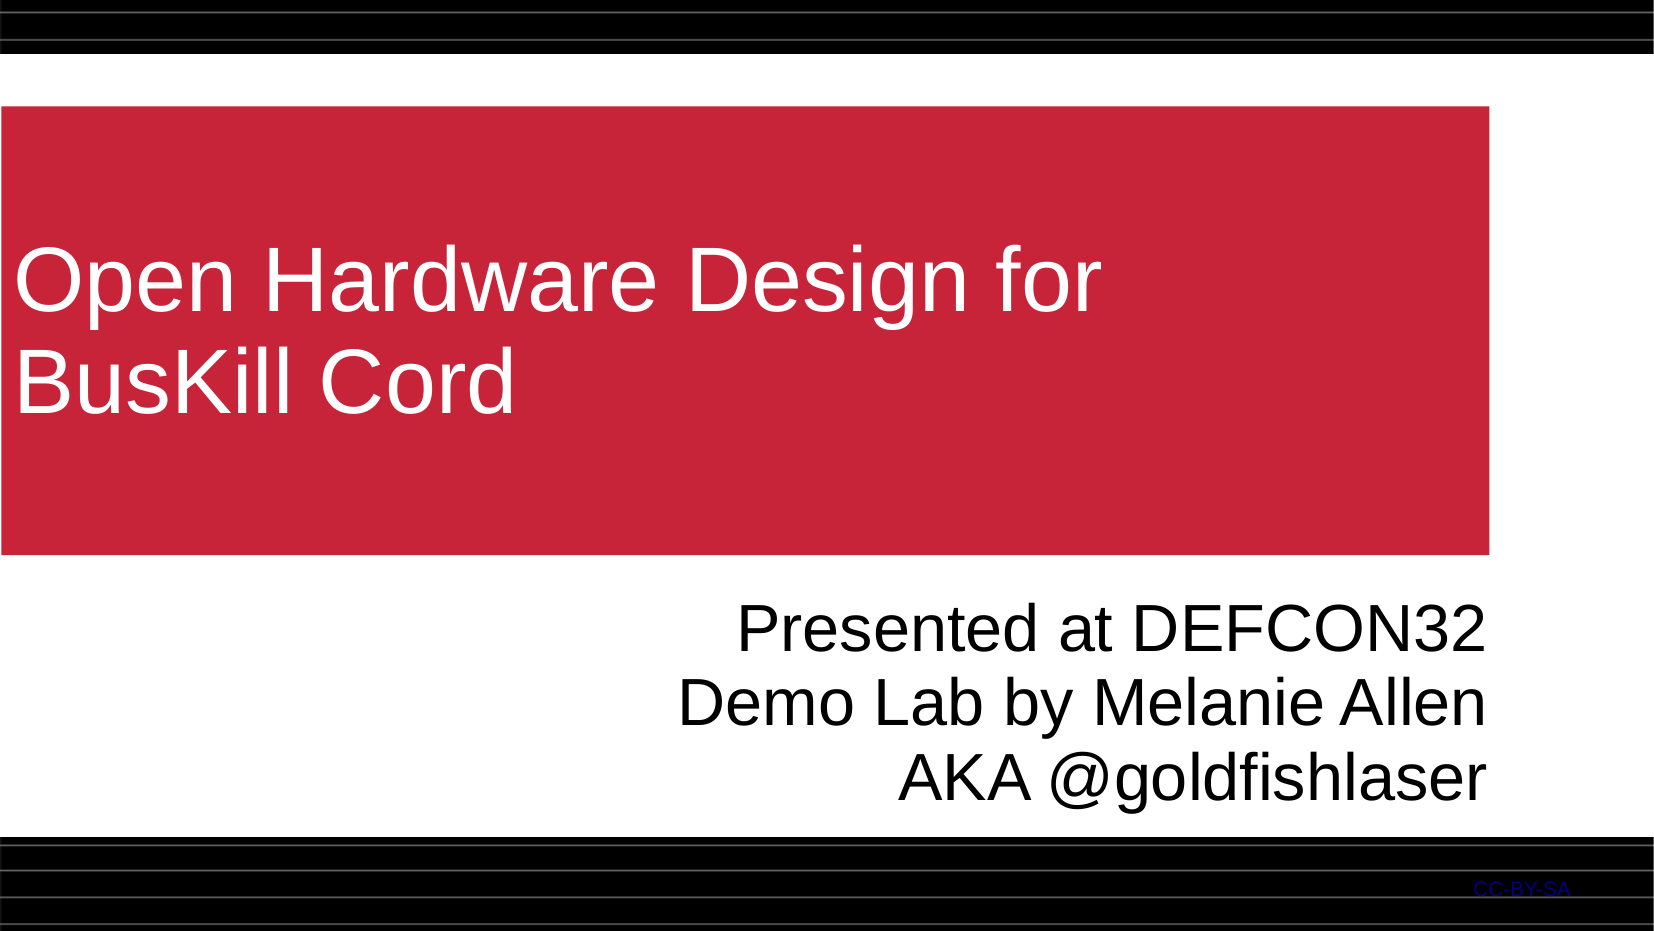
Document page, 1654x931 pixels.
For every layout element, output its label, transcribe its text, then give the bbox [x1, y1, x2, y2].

text_box CC-BY-SA [1458, 870, 1606, 909]
picture [0, 0, 1654, 54]
subtitle Presented at DEFCON32 Demo Lab by Melanie Allen AKA @goldfishlaser [625, 590, 1489, 815]
picture [0, 837, 1654, 931]
title Open Hardware Design for BusKill Cord [1, 106, 1490, 556]
